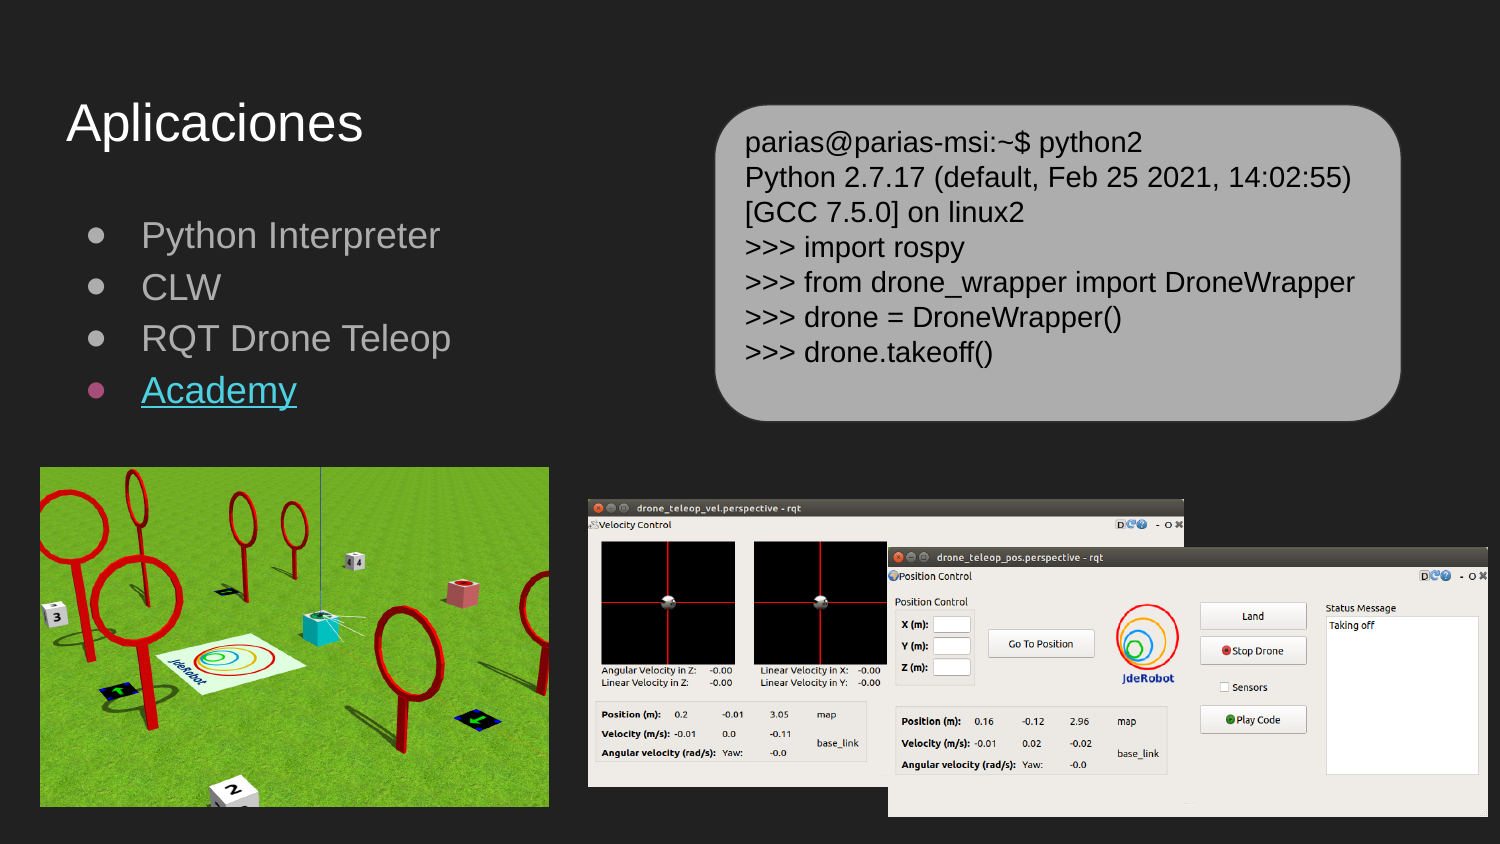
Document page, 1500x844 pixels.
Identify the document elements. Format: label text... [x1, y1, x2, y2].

text_box parias@parias-msi:~$ python2 Python 2.7.17 (default, Feb 25 2021, 14:02:55) [GCC 7.5.0] on linux2 >>> import rospy >>> from drone_wrapper import DroneWrapper >>> drone = DroneWrapper() >>> drone.takeoff() [714, 104, 1402, 422]
list Python Interpreter CLW RQT Drone Teleop Academy [51, 189, 1449, 750]
picture [40, 467, 549, 807]
title Aplicaciones [51, 72, 1449, 167]
picture [588, 499, 1488, 817]
